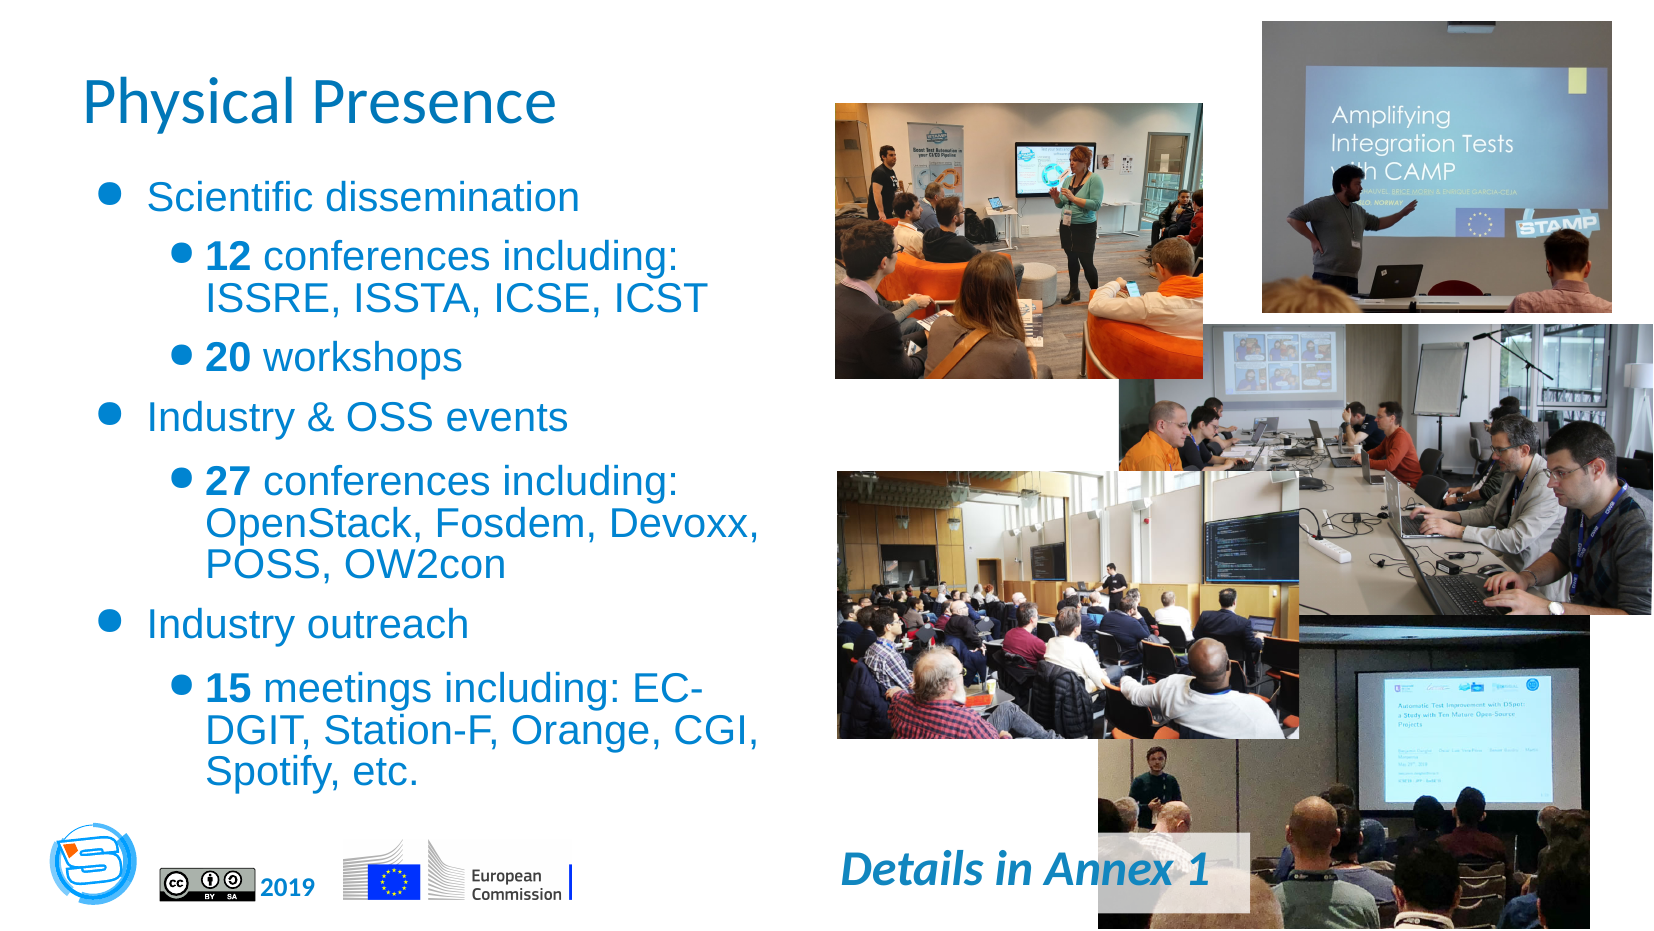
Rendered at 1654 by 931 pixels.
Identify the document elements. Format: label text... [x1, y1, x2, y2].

picture [1262, 21, 1612, 313]
picture [835, 103, 1653, 929]
text_box Details in Annex 1 [831, 832, 1251, 914]
title Physical Presence [82, 73, 1262, 145]
list Scientific dissemination 12 conferences including: ISSRE, ISSTA, ICSE, ICST 20 workshops Industry & OSS events 27 conferences including: OpenStack, Fosdem, Devoxx, POSS, OW2con Industry outreach 15 meetings including: EC-DGIT, Station-F, Orange, CGI, Spotify, etc. [79, 177, 796, 914]
